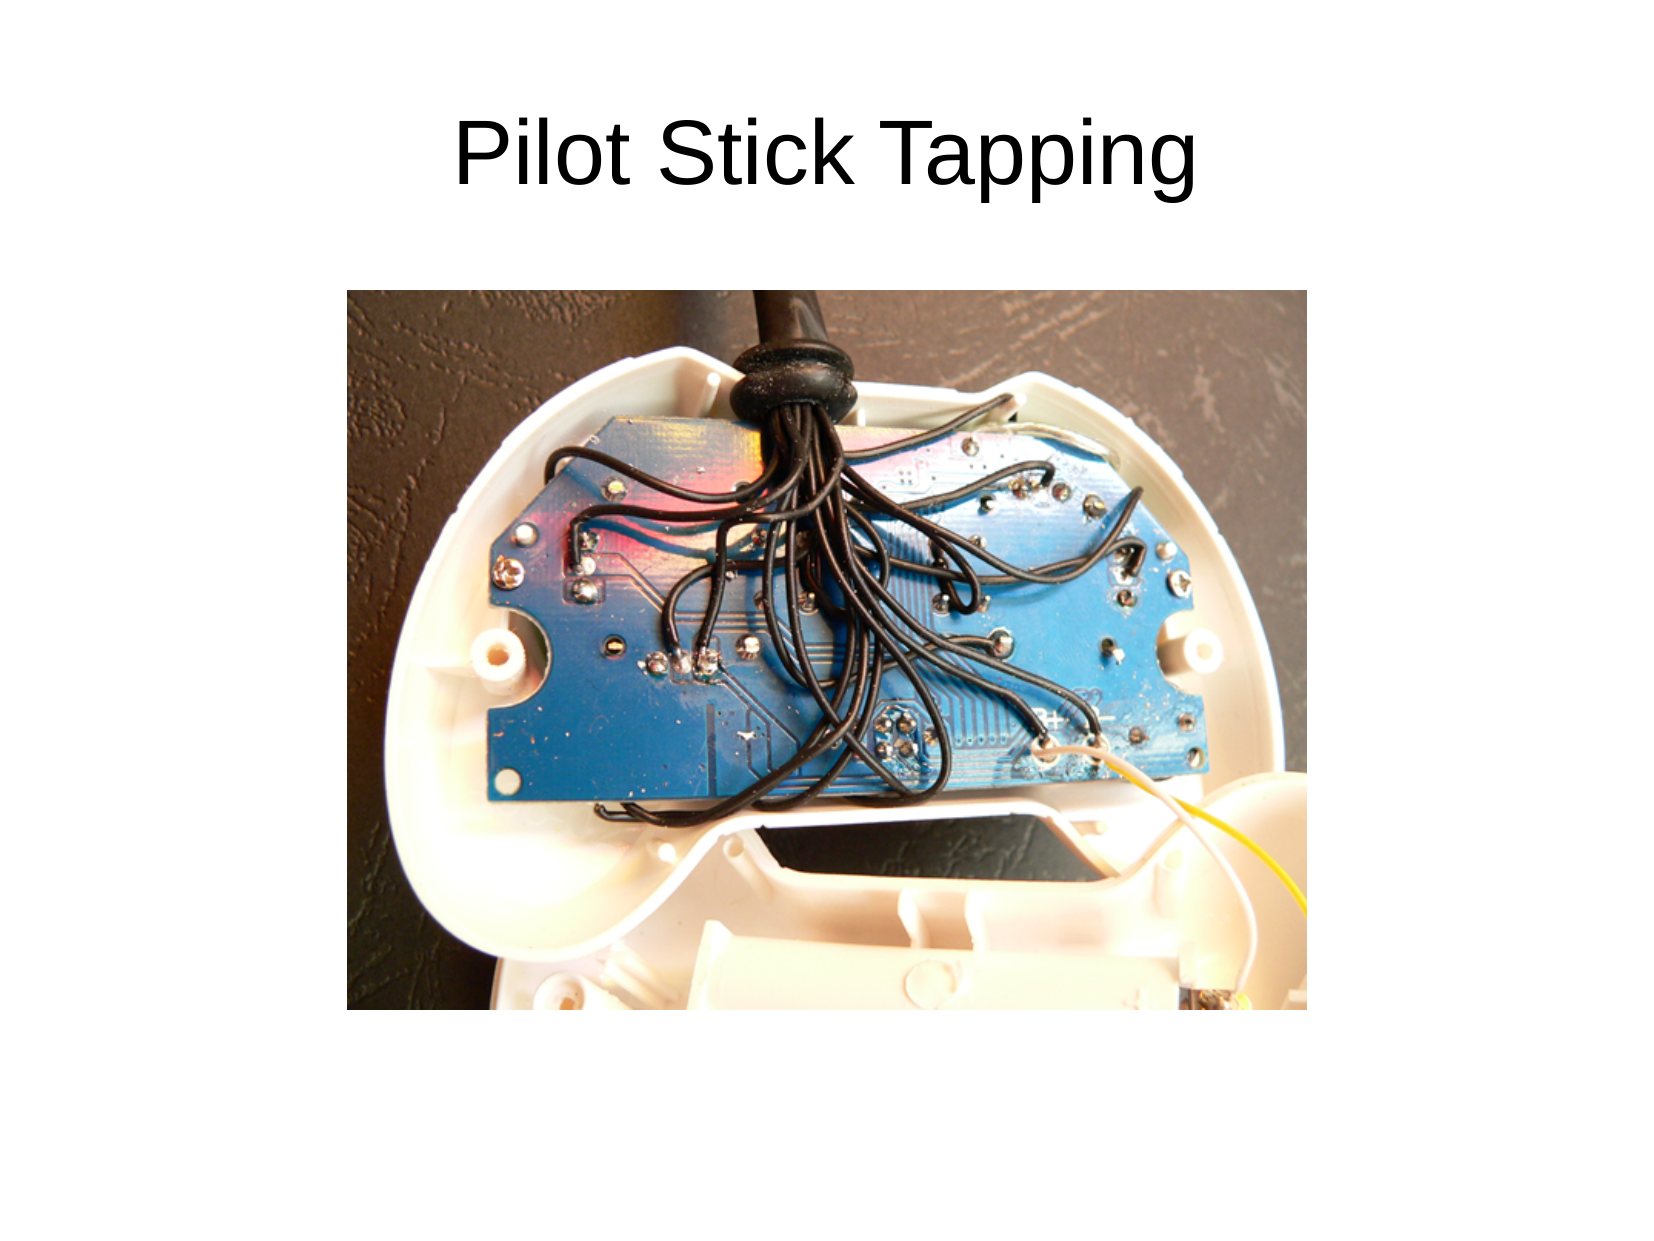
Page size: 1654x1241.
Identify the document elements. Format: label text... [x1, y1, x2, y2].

title Pilot Stick Tapping [82, 49, 1571, 257]
picture [347, 290, 1307, 1010]
